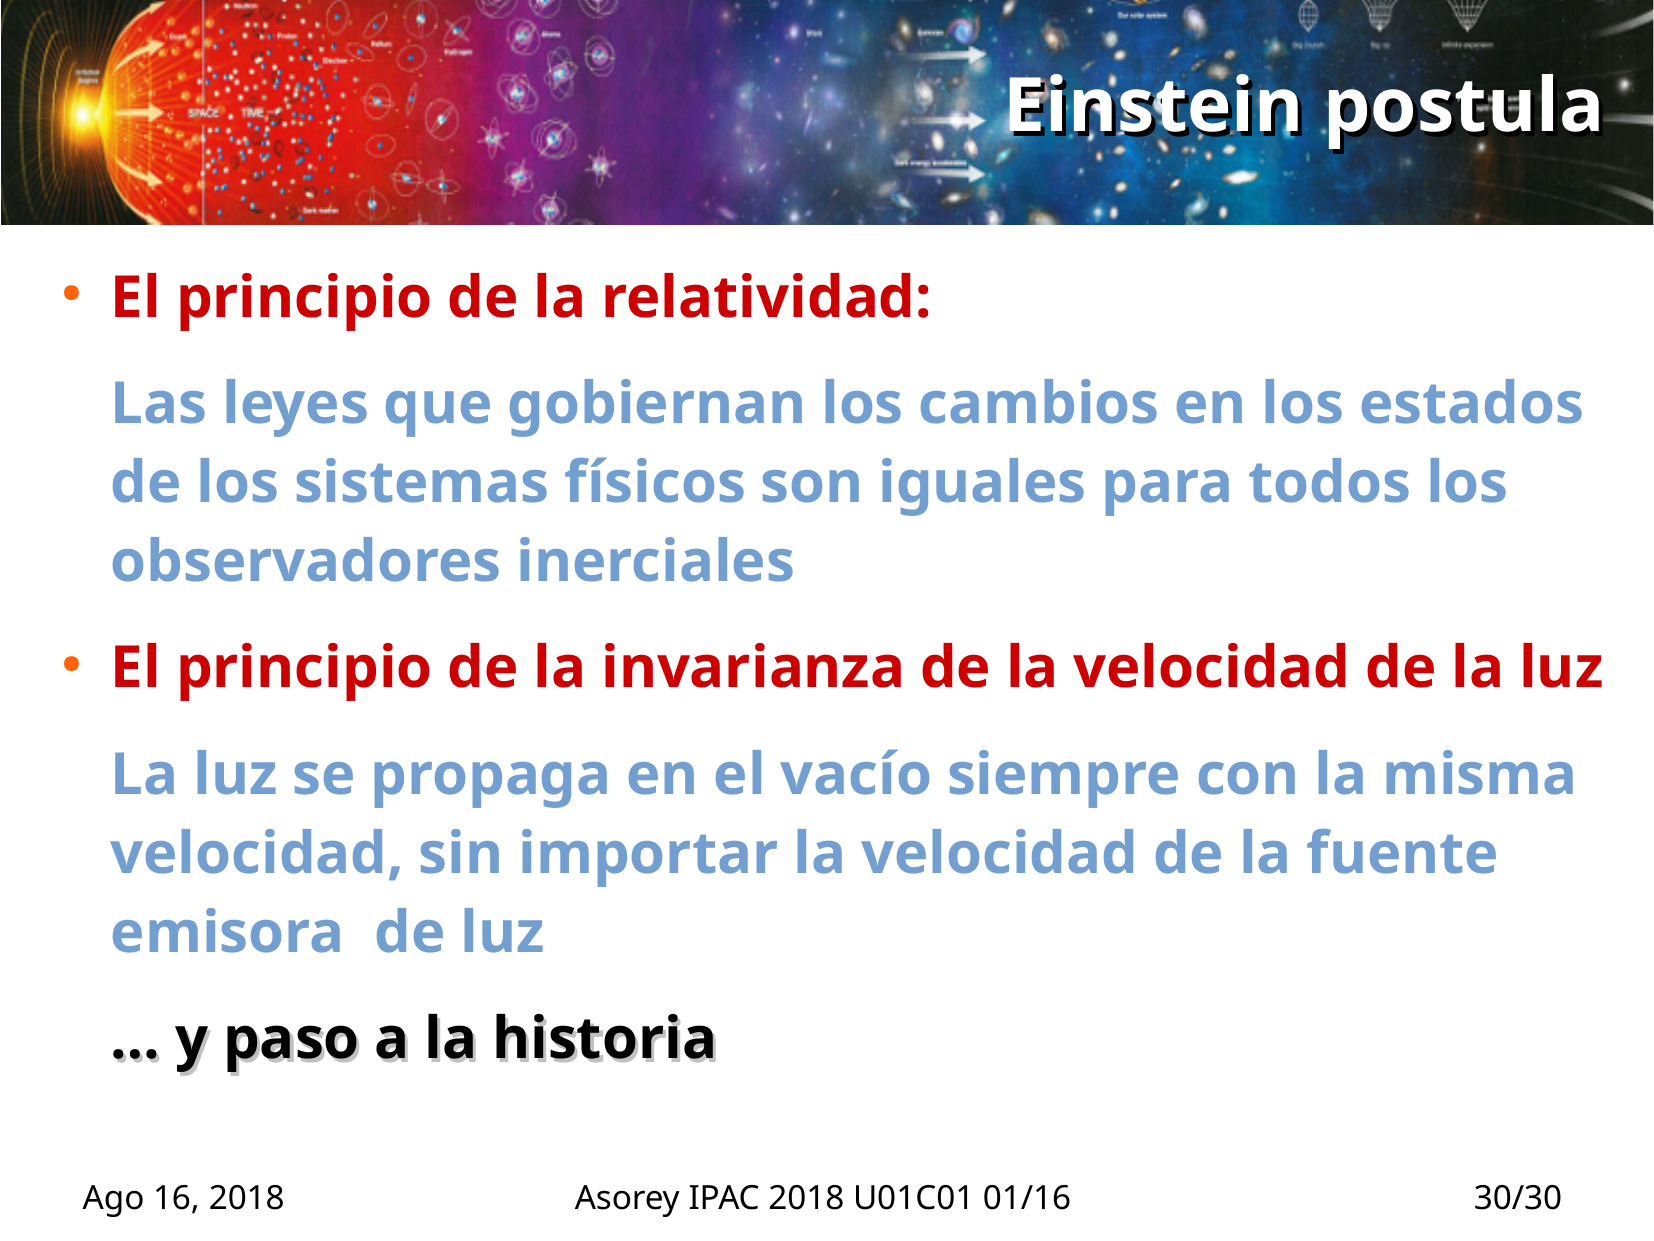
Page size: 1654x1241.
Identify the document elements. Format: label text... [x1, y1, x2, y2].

list El principio de la relatividad: Las leyes que gobiernan los cambios en los estados de los sistemas físicos son iguales para todos los observadores inerciales El principio de la invarianza de la velocidad de la luz La luz se propaga en el vacío siempre con la misma velocidad, sin importar la velocidad de la fuente emisora de luz … y paso a la historia [45, 255, 1606, 1156]
picture [1, 0, 1654, 225]
title Einstein postula [45, 15, 1606, 191]
